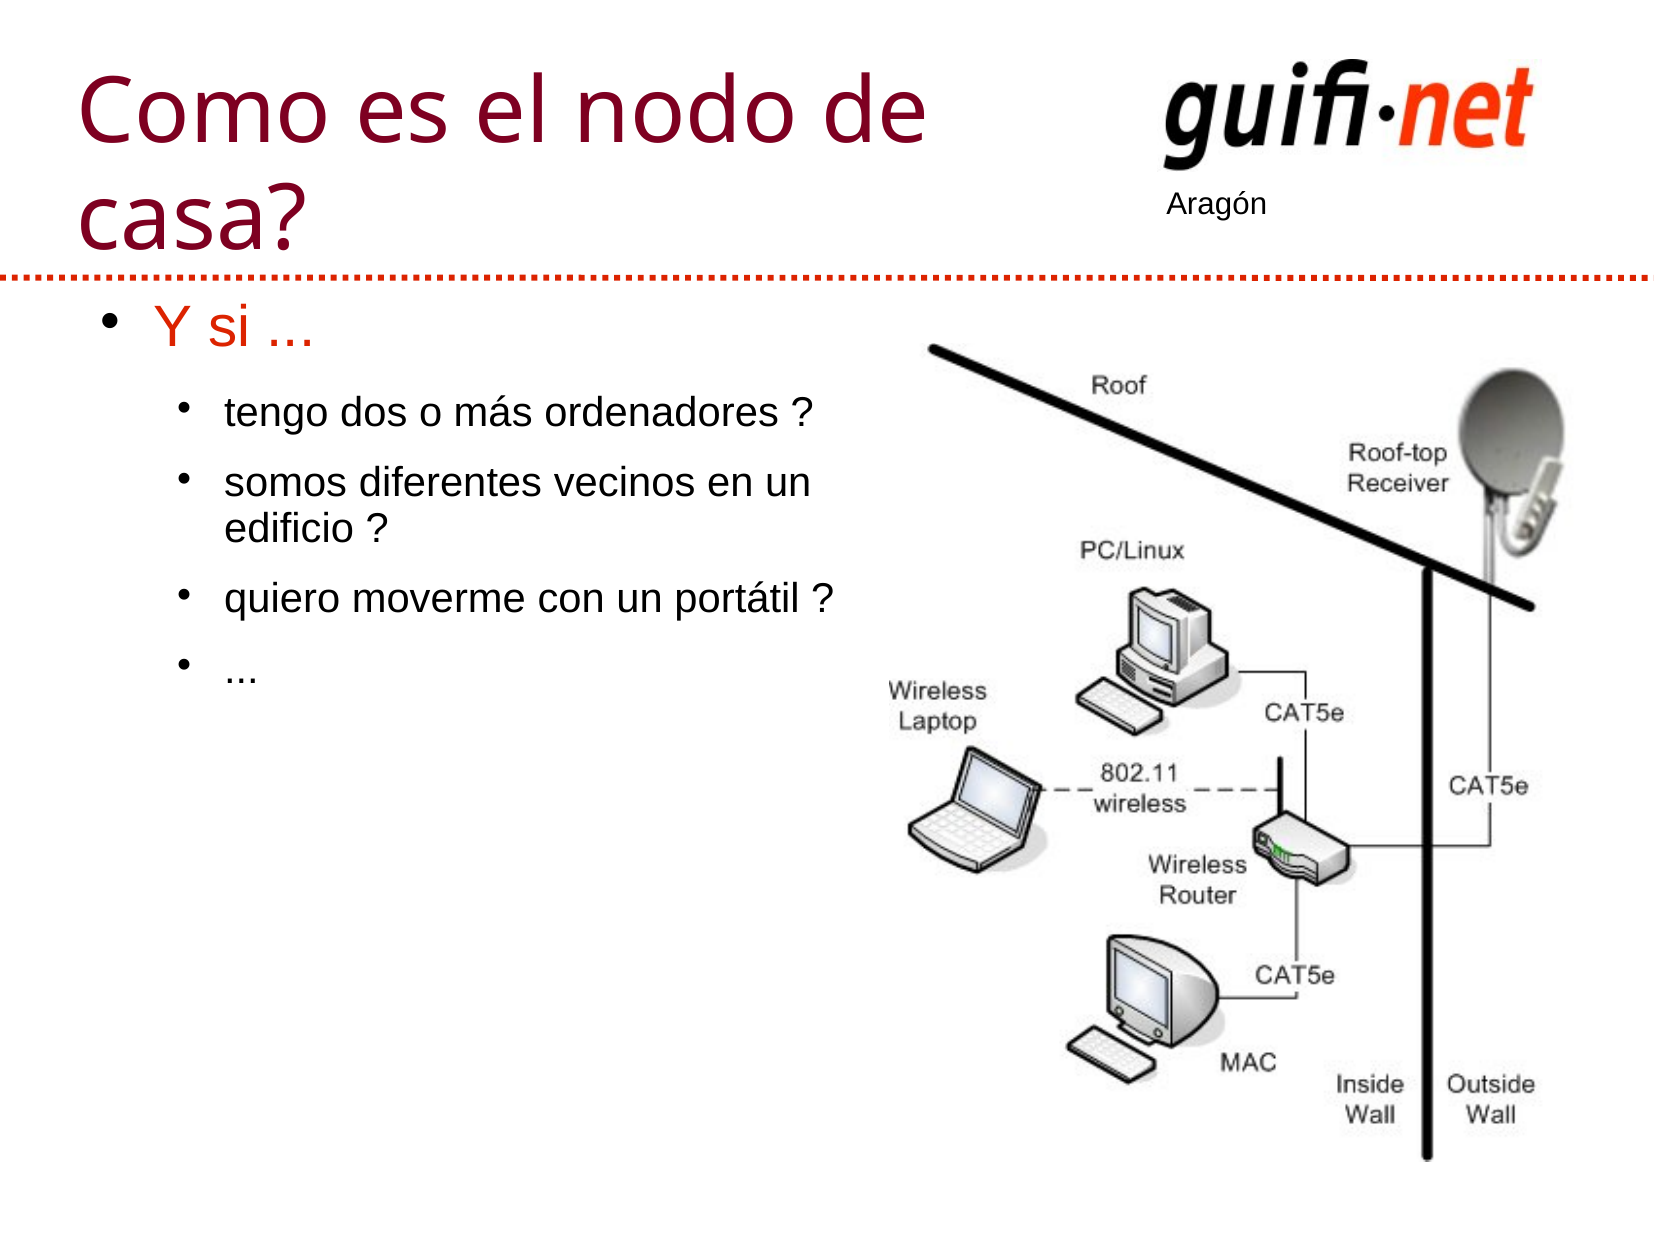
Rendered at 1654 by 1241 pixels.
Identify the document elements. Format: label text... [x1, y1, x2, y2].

picture [889, 343, 1624, 1162]
title Como es el nodo de casa? [76, 53, 1093, 272]
picture [1157, 59, 1542, 172]
list Y si ... tengo dos o más ordenadores ? somos diferentes vecinos en un edificio ? quiero moverme con un portátil ? ... [82, 290, 857, 1109]
